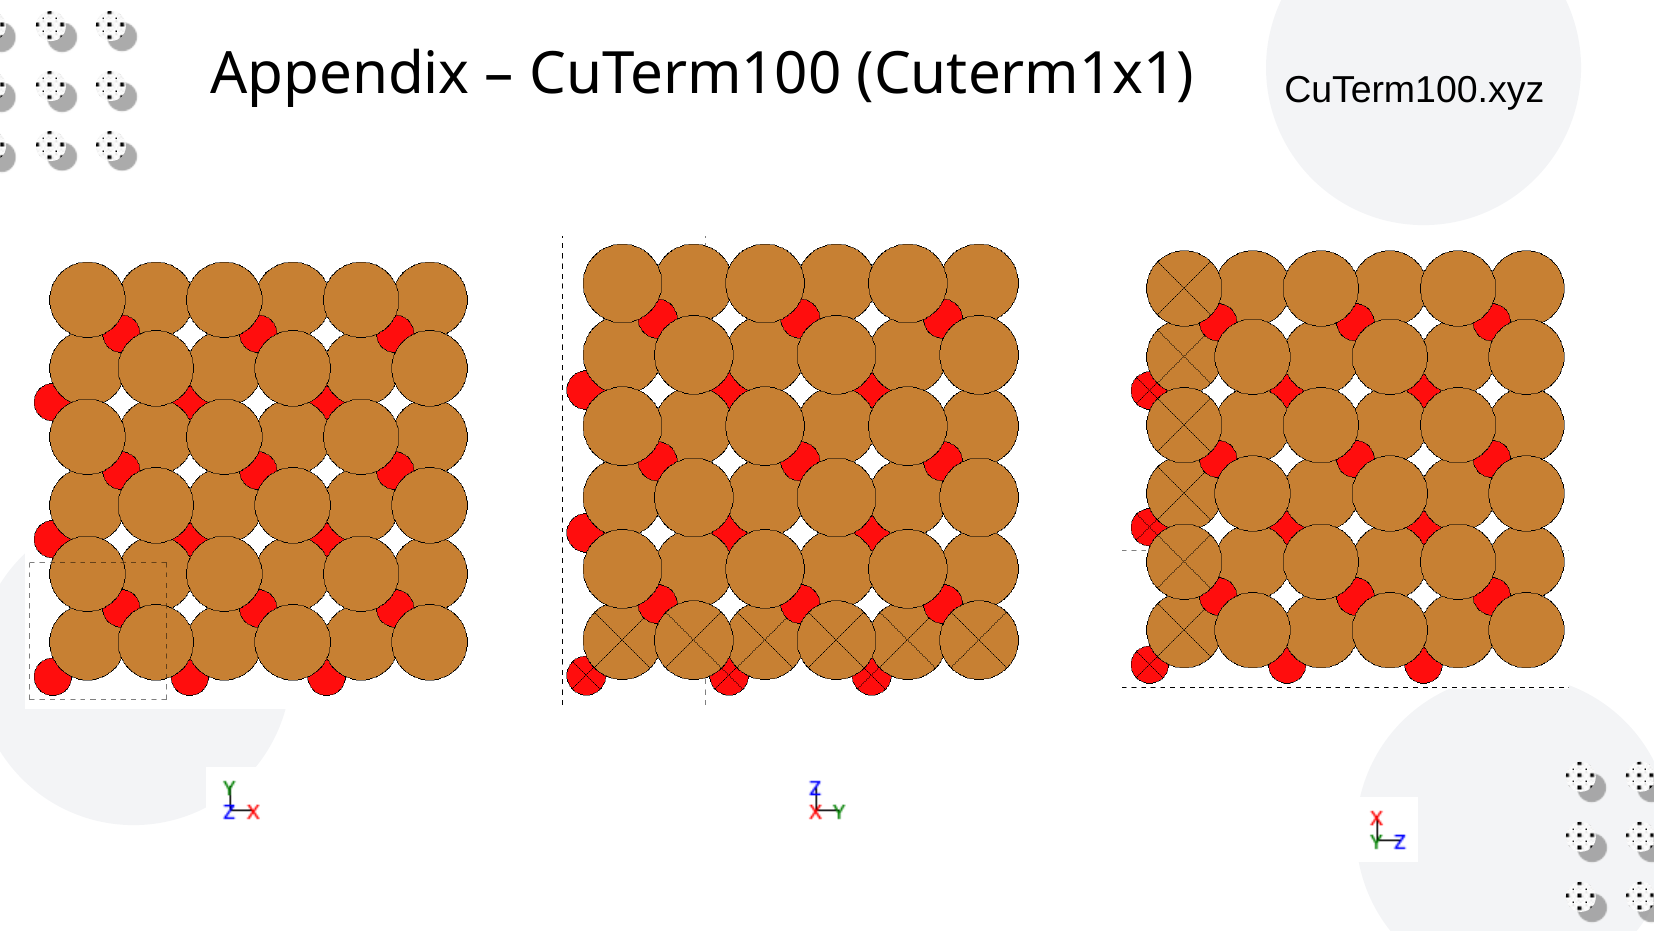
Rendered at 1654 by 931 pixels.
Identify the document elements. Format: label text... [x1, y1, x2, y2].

picture [95, 70, 126, 101]
picture [1625, 881, 1654, 912]
picture [0, 133, 7, 159]
picture [1625, 761, 1654, 792]
picture [35, 11, 66, 42]
text_box Appendix – CuTerm100 (Cuterm1x1) [164, 24, 1241, 198]
picture [1565, 761, 1596, 792]
picture [35, 130, 67, 162]
picture [1565, 821, 1596, 852]
picture [1122, 236, 1569, 689]
text_box CuTerm100.xyz [1269, 61, 1595, 161]
picture [1353, 797, 1418, 862]
picture [206, 767, 271, 832]
picture [561, 236, 1028, 709]
picture [1565, 881, 1596, 912]
picture [95, 10, 126, 41]
picture [35, 70, 66, 102]
picture [0, 74, 6, 99]
picture [1625, 821, 1654, 852]
picture [792, 767, 857, 832]
picture [25, 255, 473, 709]
picture [95, 130, 127, 162]
picture [0, 14, 6, 39]
